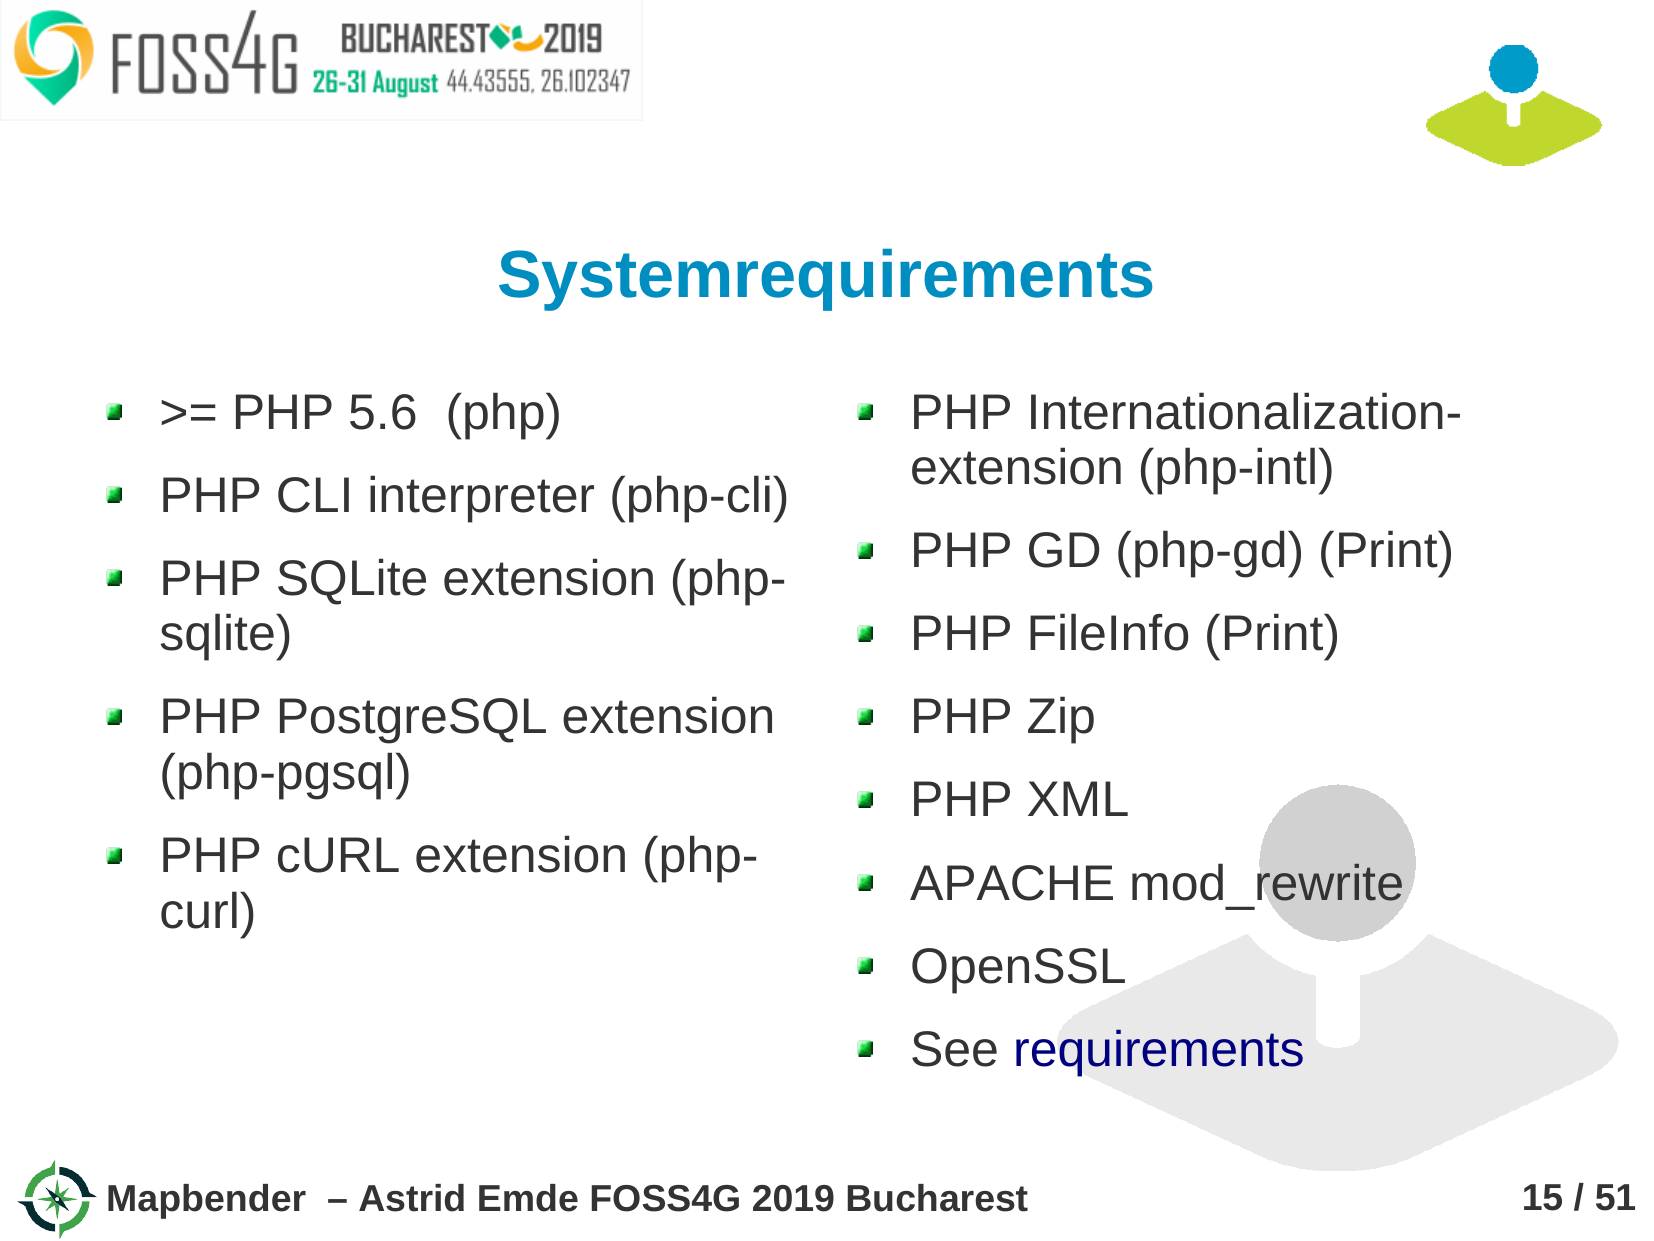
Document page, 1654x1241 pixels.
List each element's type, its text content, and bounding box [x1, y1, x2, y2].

title Systemrequirements [82, 200, 1571, 349]
picture [0, 0, 643, 121]
picture [1426, 45, 1604, 166]
list >= PHP 5.6 (php) PHP CLI interpreter (php-cli) PHP SQLite extension (php-sqlite) PHP PostgreSQL extension (php-pgsql) PHP cURL extension (php-curl) [88, 383, 815, 1203]
list PHP Internationalization-extension (php-intl) PHP GD (php-gd) (Print) PHP FileInfo (Print) PHP Zip PHP XML APACHE mod_rewrite OpenSSL See requirements [839, 383, 1566, 1203]
picture [16, 1158, 98, 1240]
